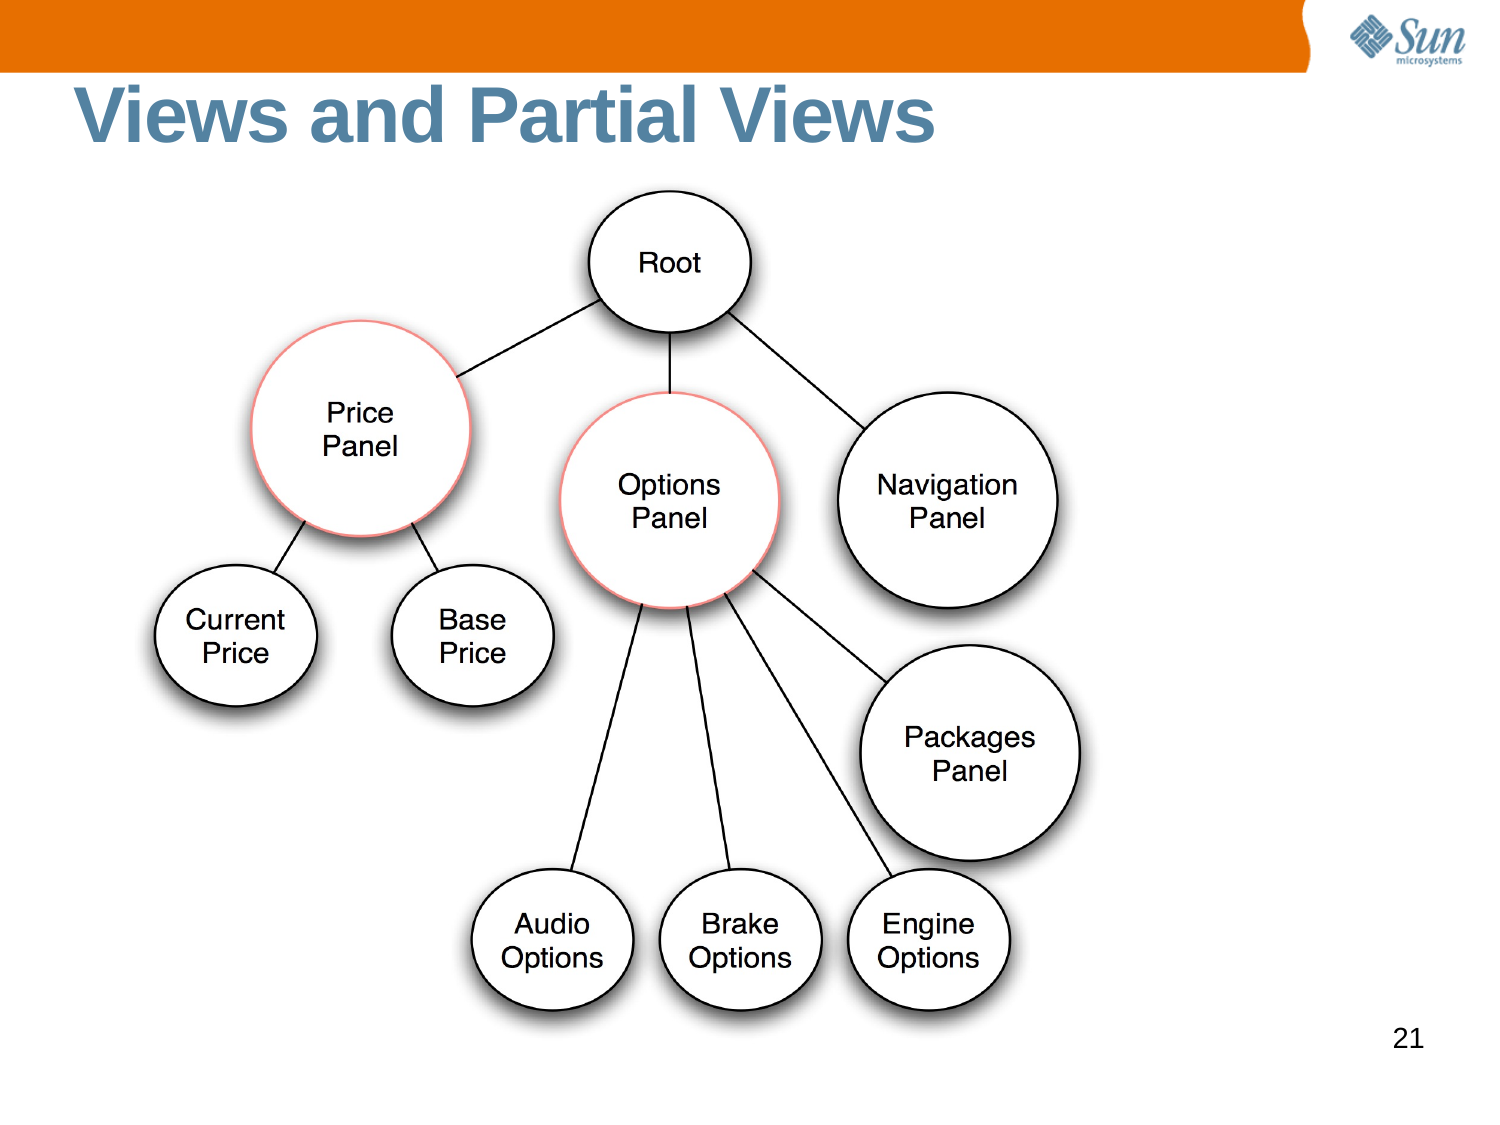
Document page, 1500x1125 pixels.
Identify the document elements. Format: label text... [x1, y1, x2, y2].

picture [127, 174, 1107, 1046]
title Views and Partial Views [73, 79, 1436, 184]
picture [0, 0, 1500, 75]
